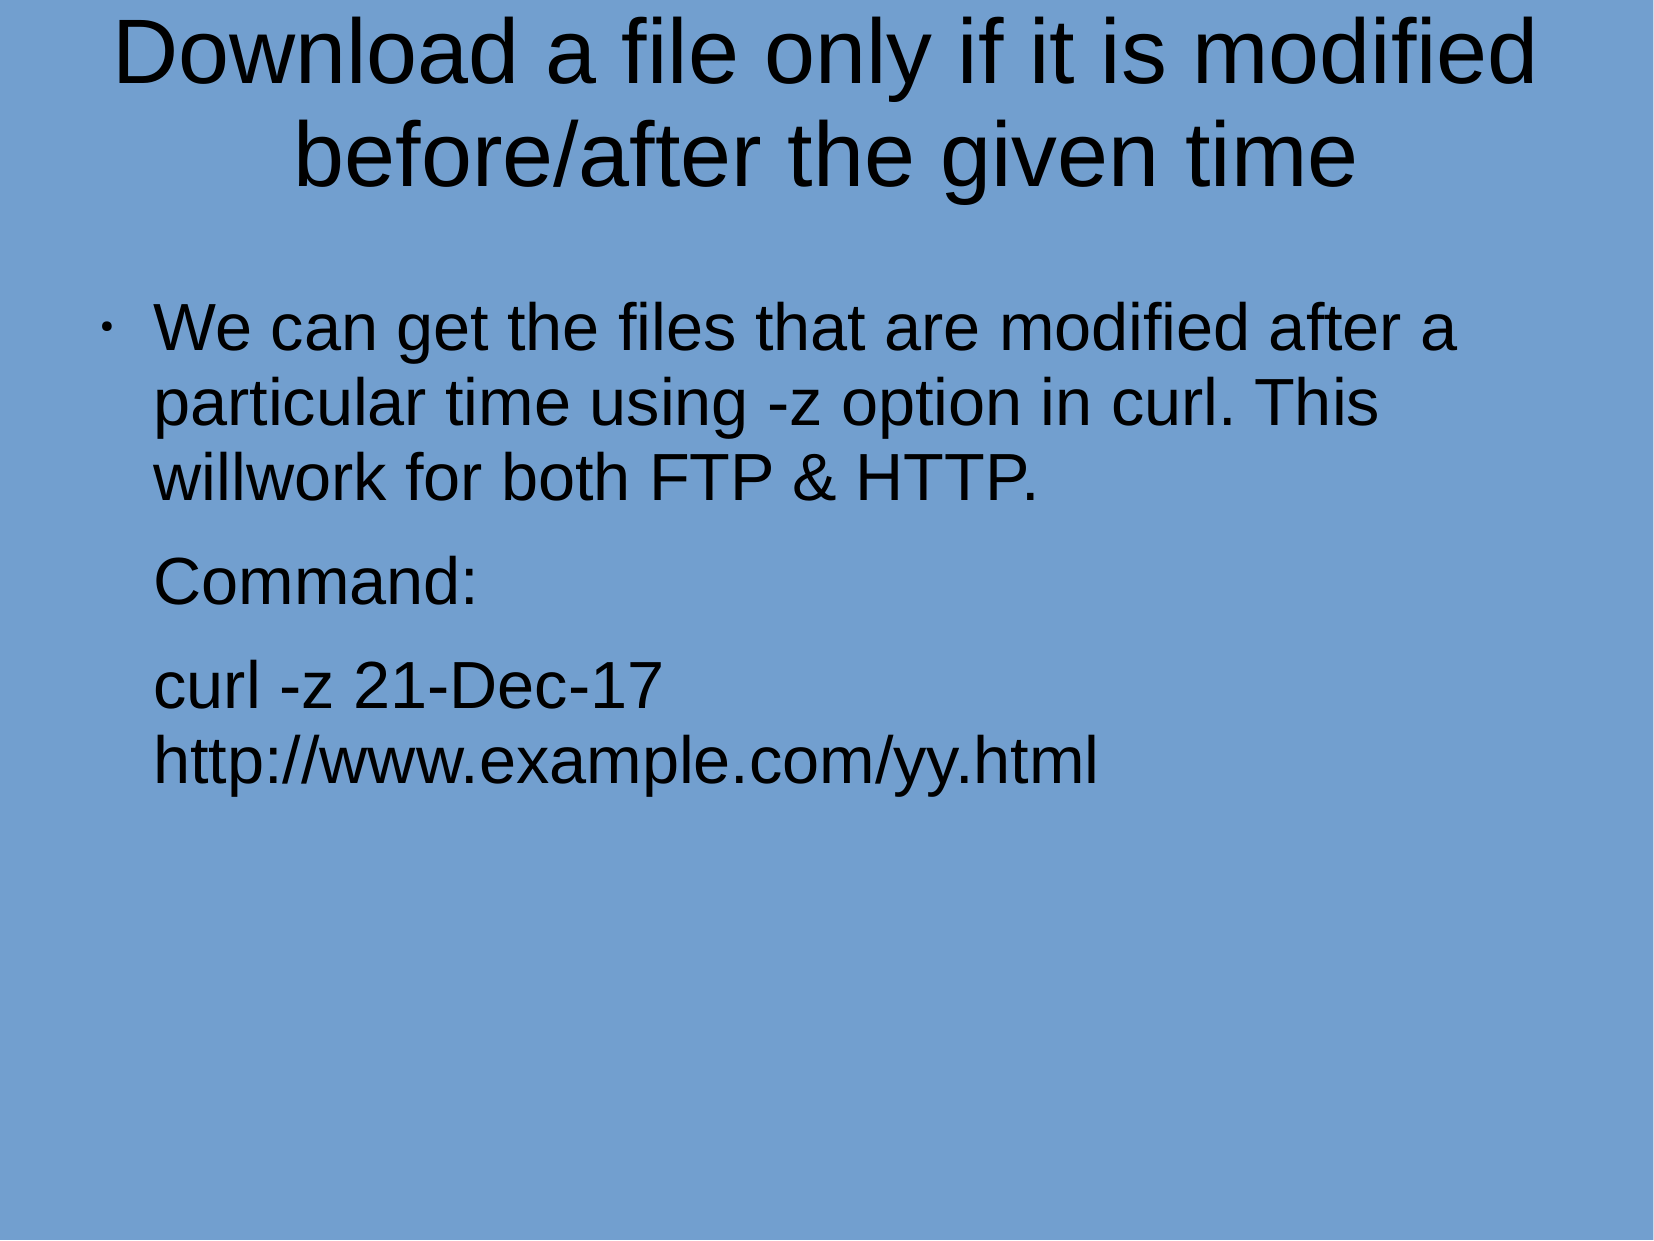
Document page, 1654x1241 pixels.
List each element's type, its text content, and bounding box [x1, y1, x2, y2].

list We can get the files that are modified after a particular time using -z option in curl. This willwork for both FTP & HTTP. Command: curl -z 21-Dec-17 http://www.example.com/yy.html [82, 290, 1571, 1010]
title Download a file only if it is modified before/after the given time [82, 0, 1571, 208]
